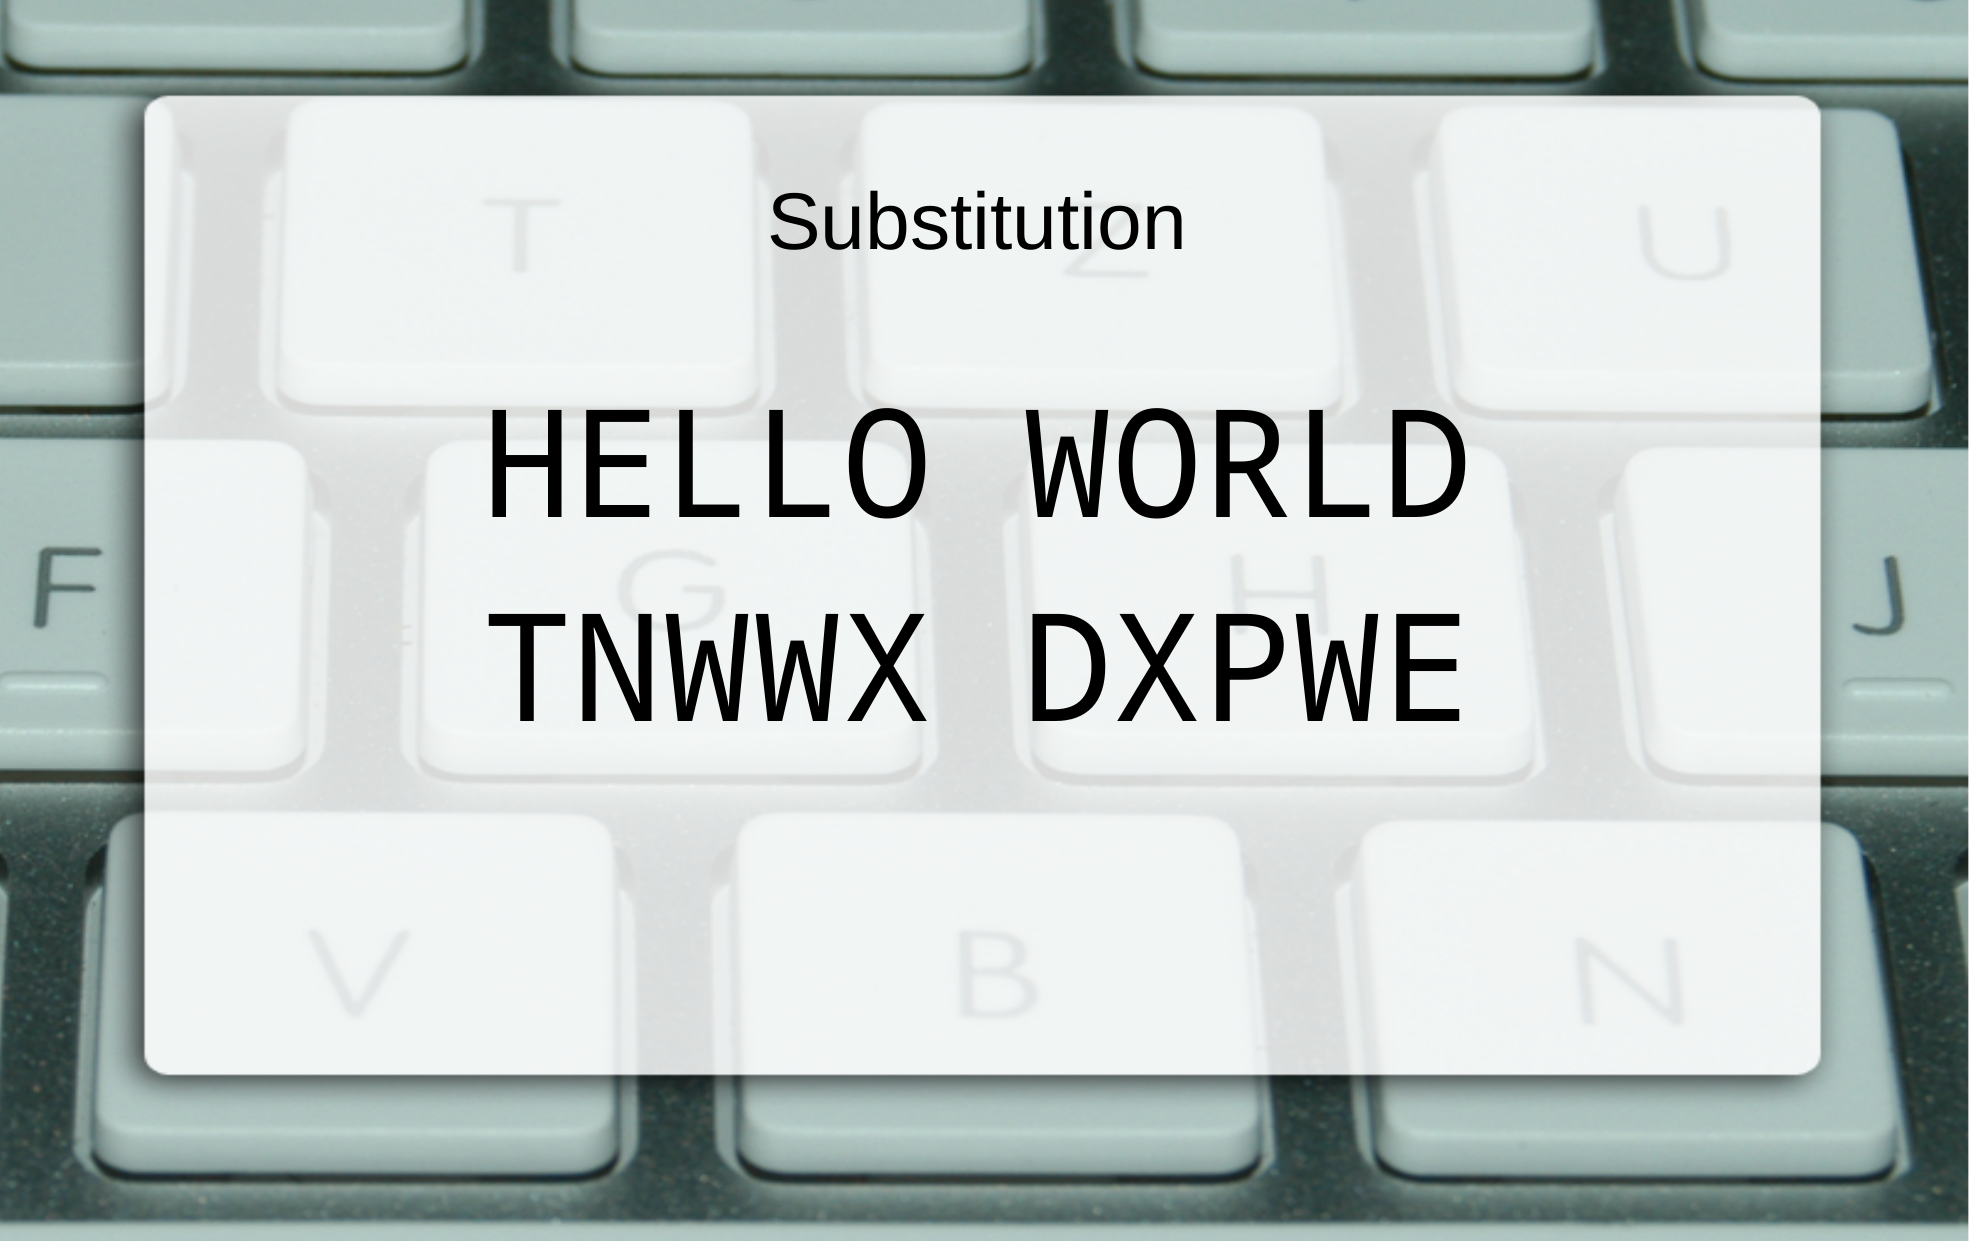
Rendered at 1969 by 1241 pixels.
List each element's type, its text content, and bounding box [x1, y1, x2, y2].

subtitle HELLO WORLD TNWWX DXPWE [161, 325, 1793, 1074]
title Substitution [161, 117, 1793, 325]
picture [0, 0, 1969, 1241]
